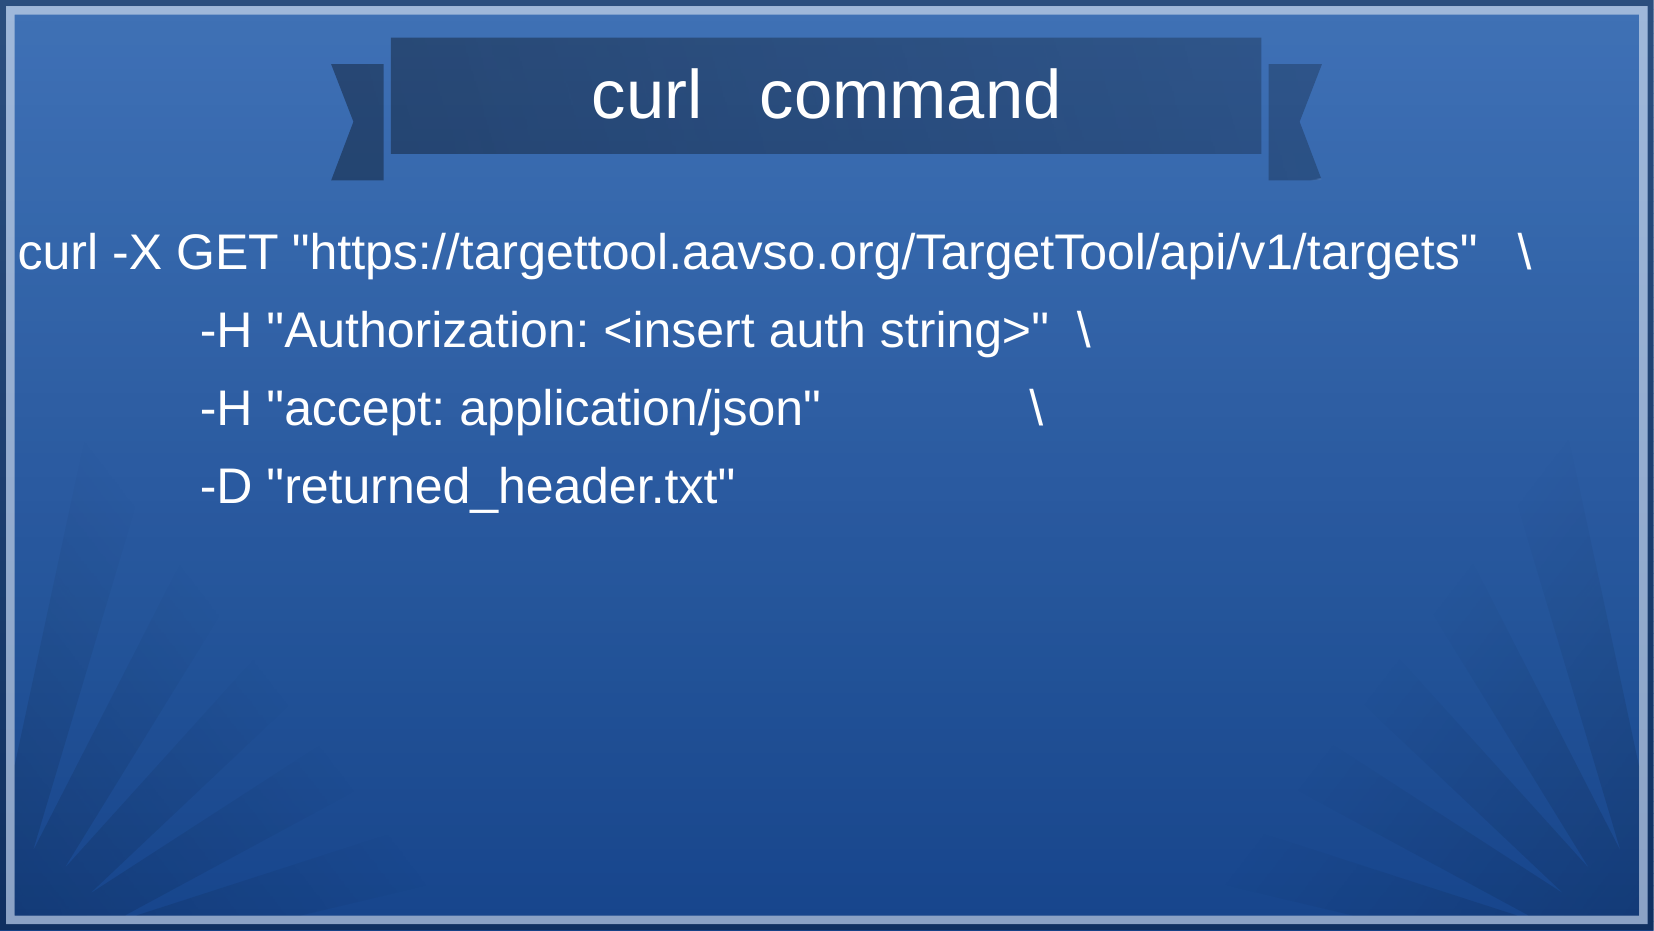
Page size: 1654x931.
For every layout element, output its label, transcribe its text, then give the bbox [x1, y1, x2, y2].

title curl command [389, 35, 1264, 154]
list curl -X GET "https://targettool.aavso.org/TargetTool/api/v1/targets" \ -H "Authorization: <insert auth string>" \ -H "accept: application/json" \ -D "returned_header.txt" [17, 224, 1631, 848]
